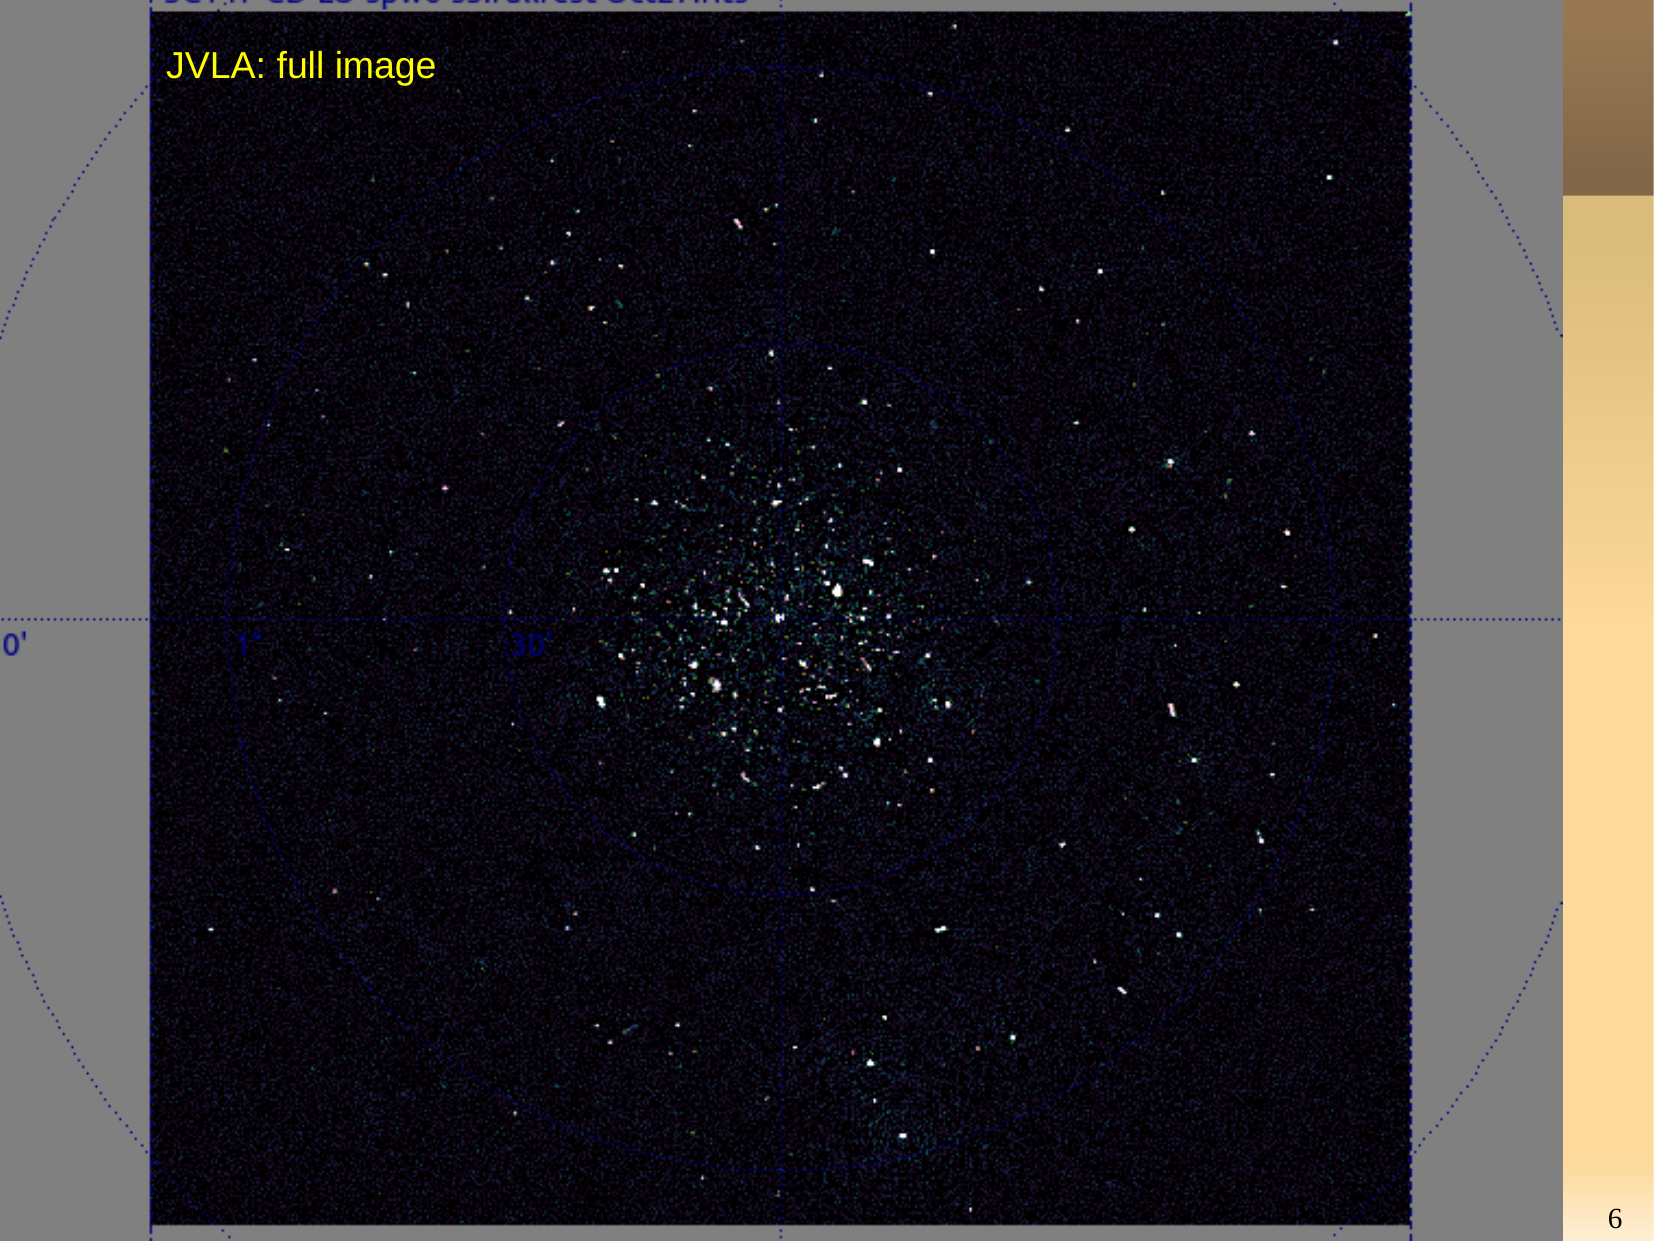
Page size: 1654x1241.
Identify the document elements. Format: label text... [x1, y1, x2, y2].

text_box JVLA: full image [151, 36, 857, 94]
picture [0, 0, 1654, 1241]
